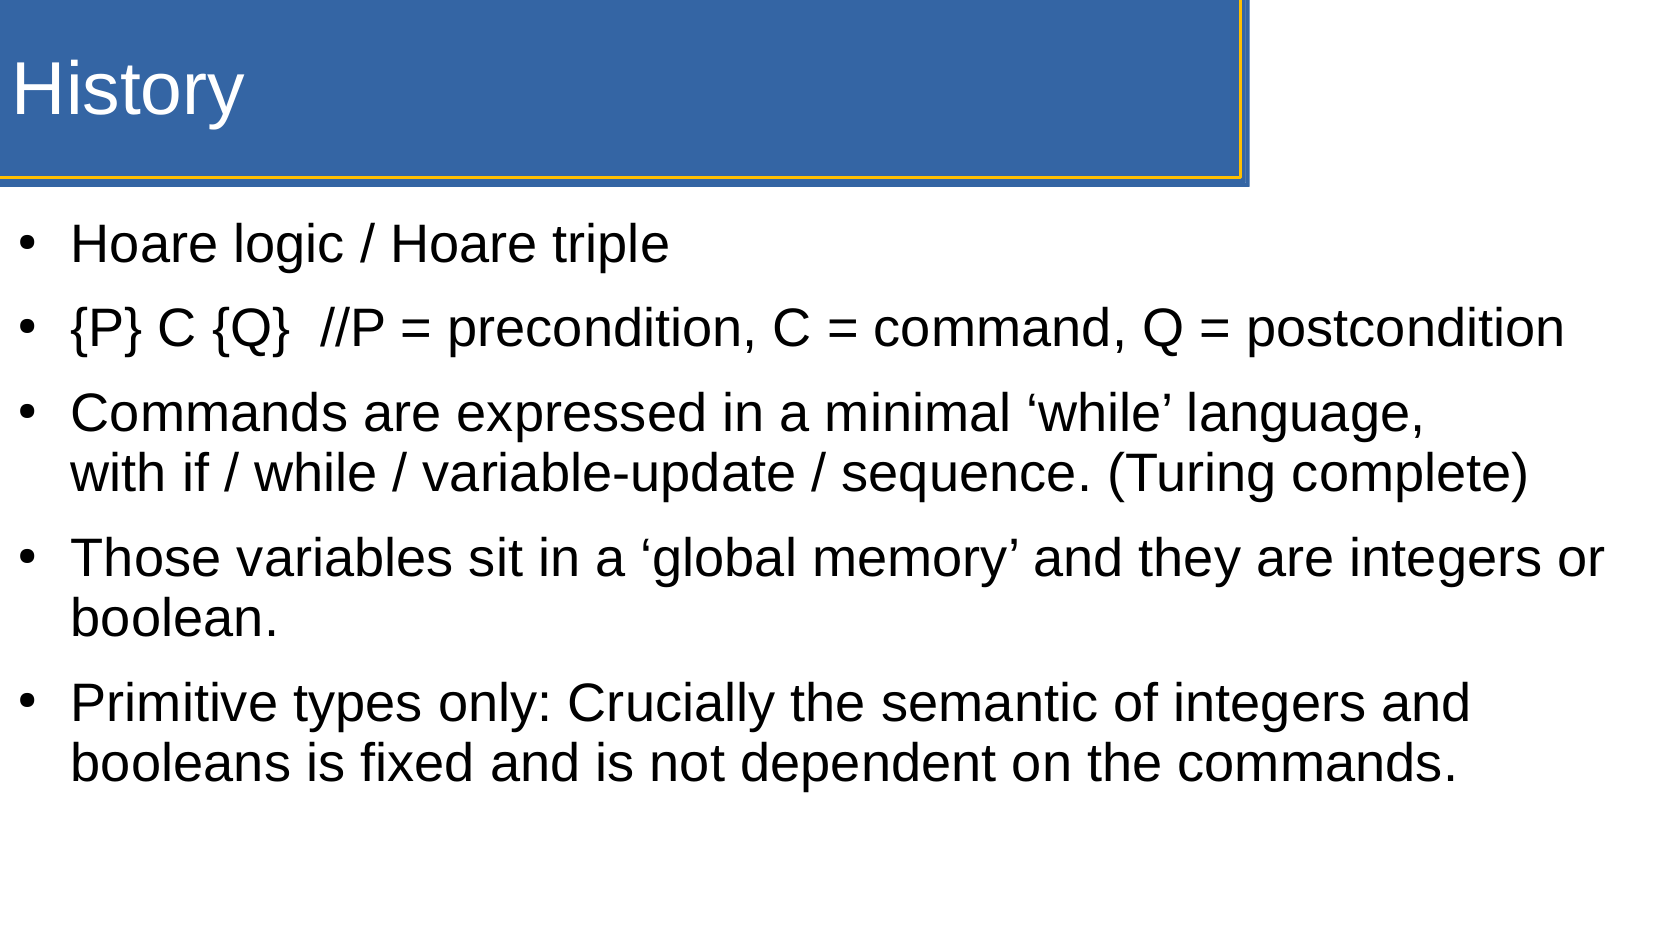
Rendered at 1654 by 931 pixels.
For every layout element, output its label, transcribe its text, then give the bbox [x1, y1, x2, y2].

list Hoare logic / Hoare triple {P} C {Q} //P = precondition, C = command, Q = postcondition Commands are expressed in a minimal ‘while’ language, with if / while / variable-update / sequence. (Turing complete) Those variables sit in a ‘global memory’ and they are integers or boolean. Primitive types only: Crucially the semantic of integers and booleans is fixed and is not dependent on the commands. [0, 213, 1651, 919]
title History [11, 14, 1164, 163]
